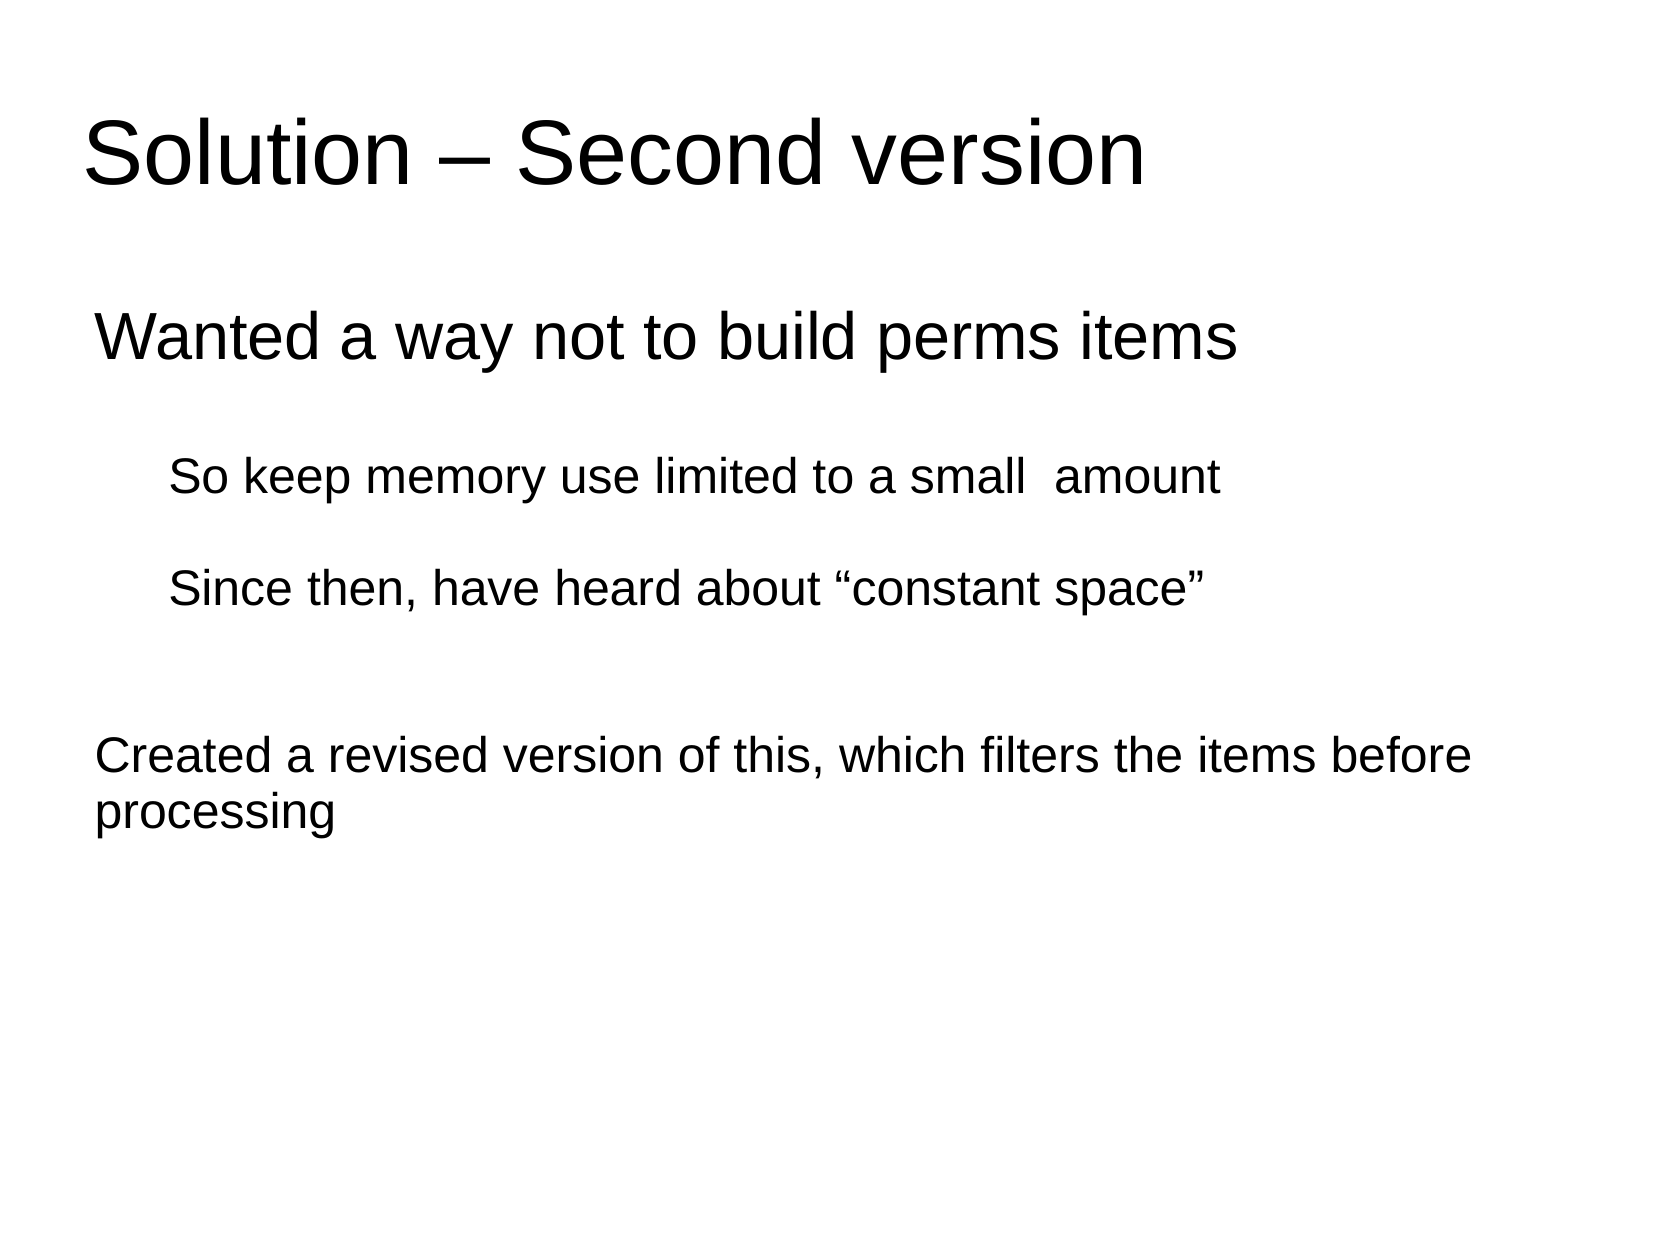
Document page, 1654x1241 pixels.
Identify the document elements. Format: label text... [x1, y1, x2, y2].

title Solution – Second version [82, 49, 1571, 257]
subtitle Wanted a way not to build perms items So keep memory use limited to a small amount Since then, have heard about “constant space” Created a revised version of this, which filters the items before processing [94, 74, 1583, 1241]
